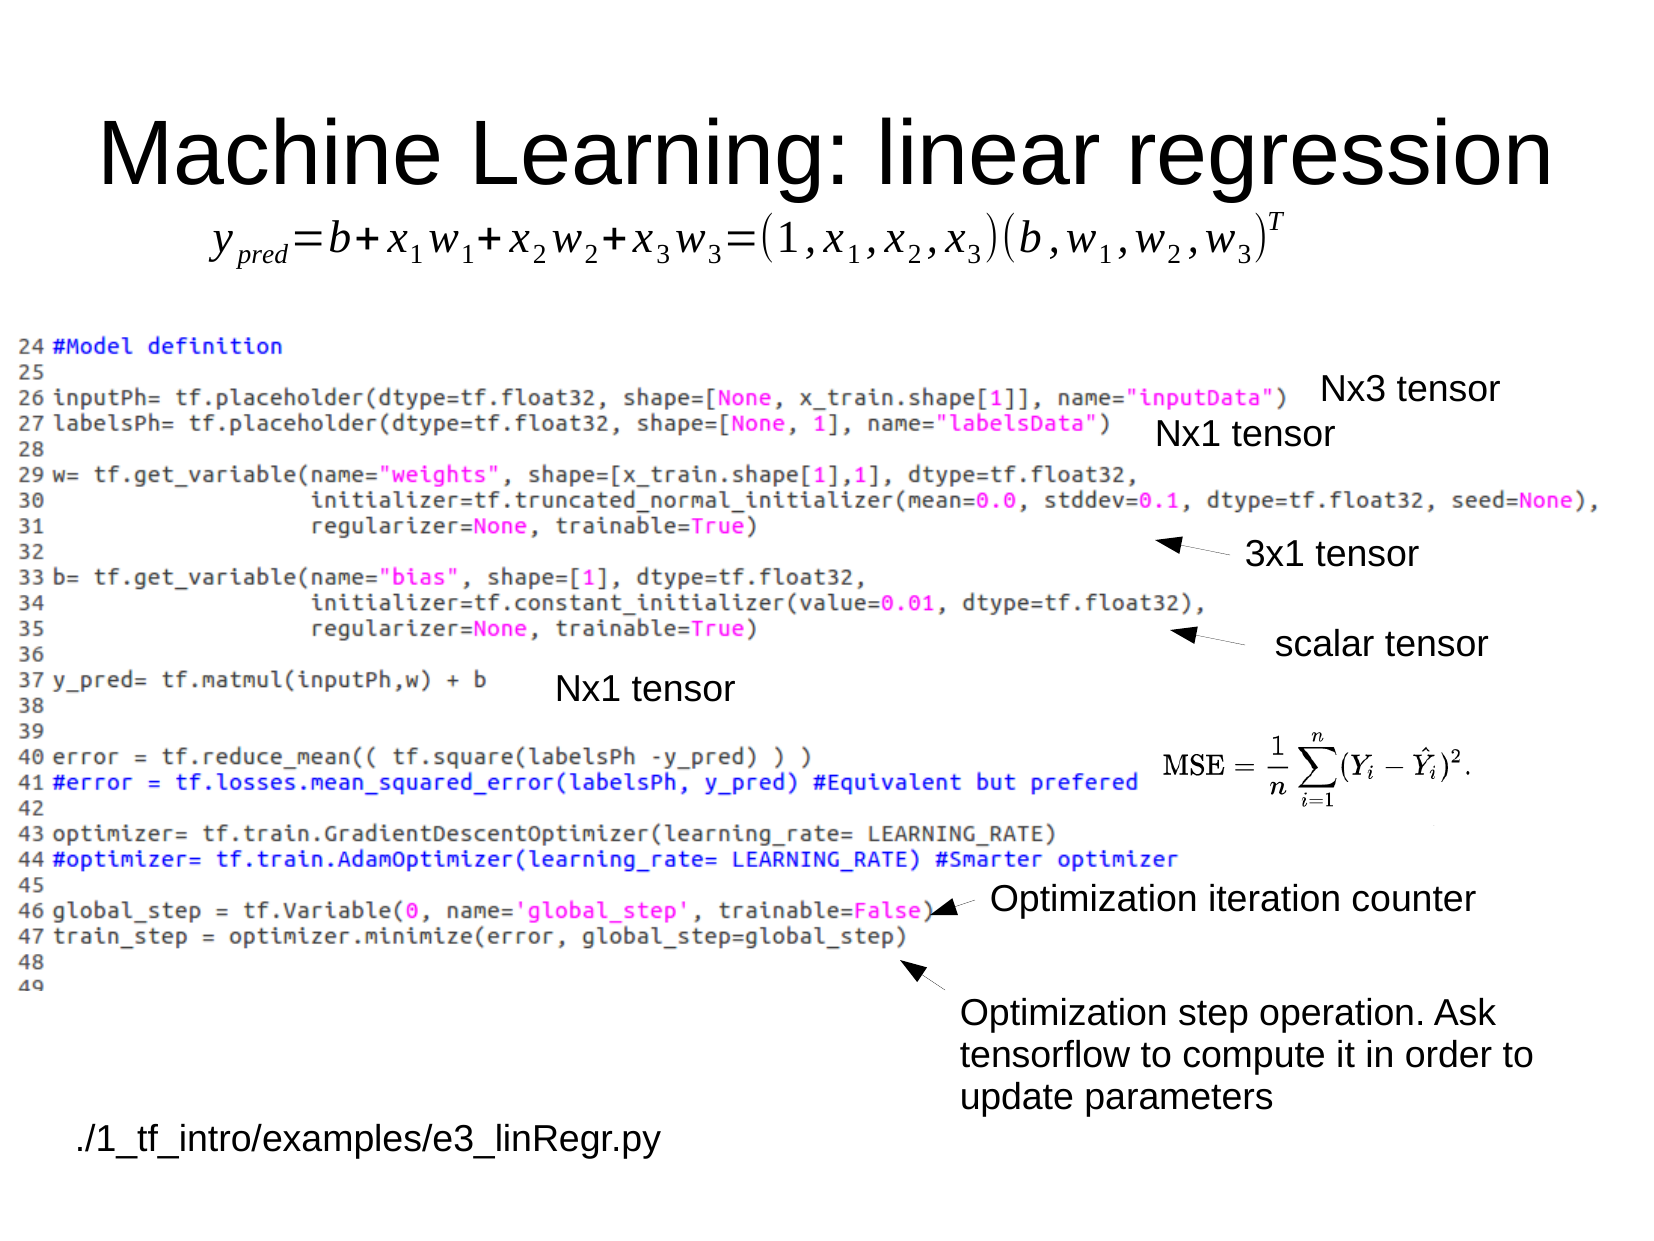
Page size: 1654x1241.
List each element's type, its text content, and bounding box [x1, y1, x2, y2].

text_box Nx1 tensor [540, 660, 826, 721]
title Machine Learning: linear regression [82, 49, 1571, 257]
text_box ./1_tf_intro/examples/e3_linRegr.py [60, 1109, 901, 1186]
text_box Nx3 tensor [1305, 360, 1591, 421]
picture [0, 330, 1635, 991]
text_box 3x1 tensor [1230, 525, 1516, 586]
text_box Nx1 tensor [1140, 405, 1426, 466]
text_box Optimization step operation. Ask tensorflow to compute it in order to update parameters [945, 984, 1591, 1126]
text_box Optimization iteration counter [975, 870, 1621, 946]
chart [200, 205, 1305, 270]
text_box scalar tensor [1260, 615, 1546, 676]
